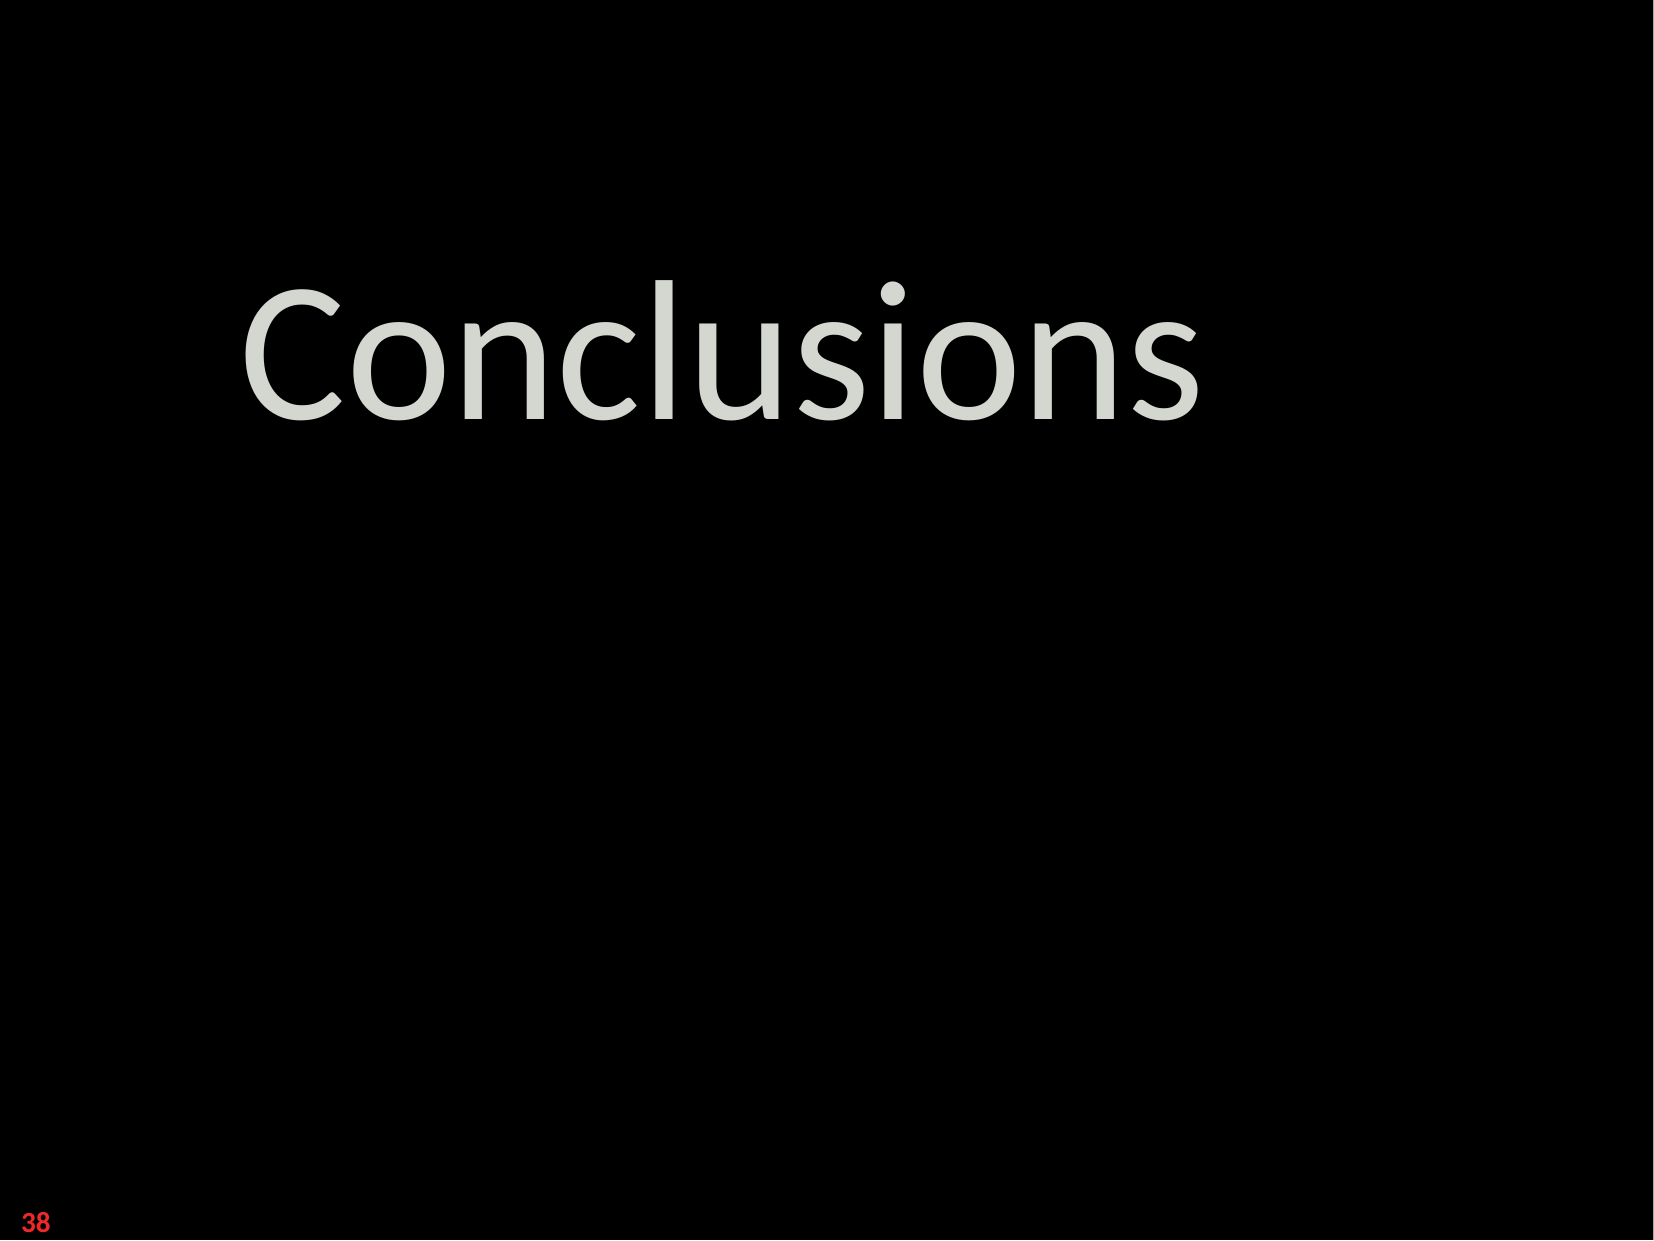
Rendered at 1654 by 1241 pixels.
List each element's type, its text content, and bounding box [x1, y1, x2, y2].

text_box Conclusions [225, 262, 1501, 522]
